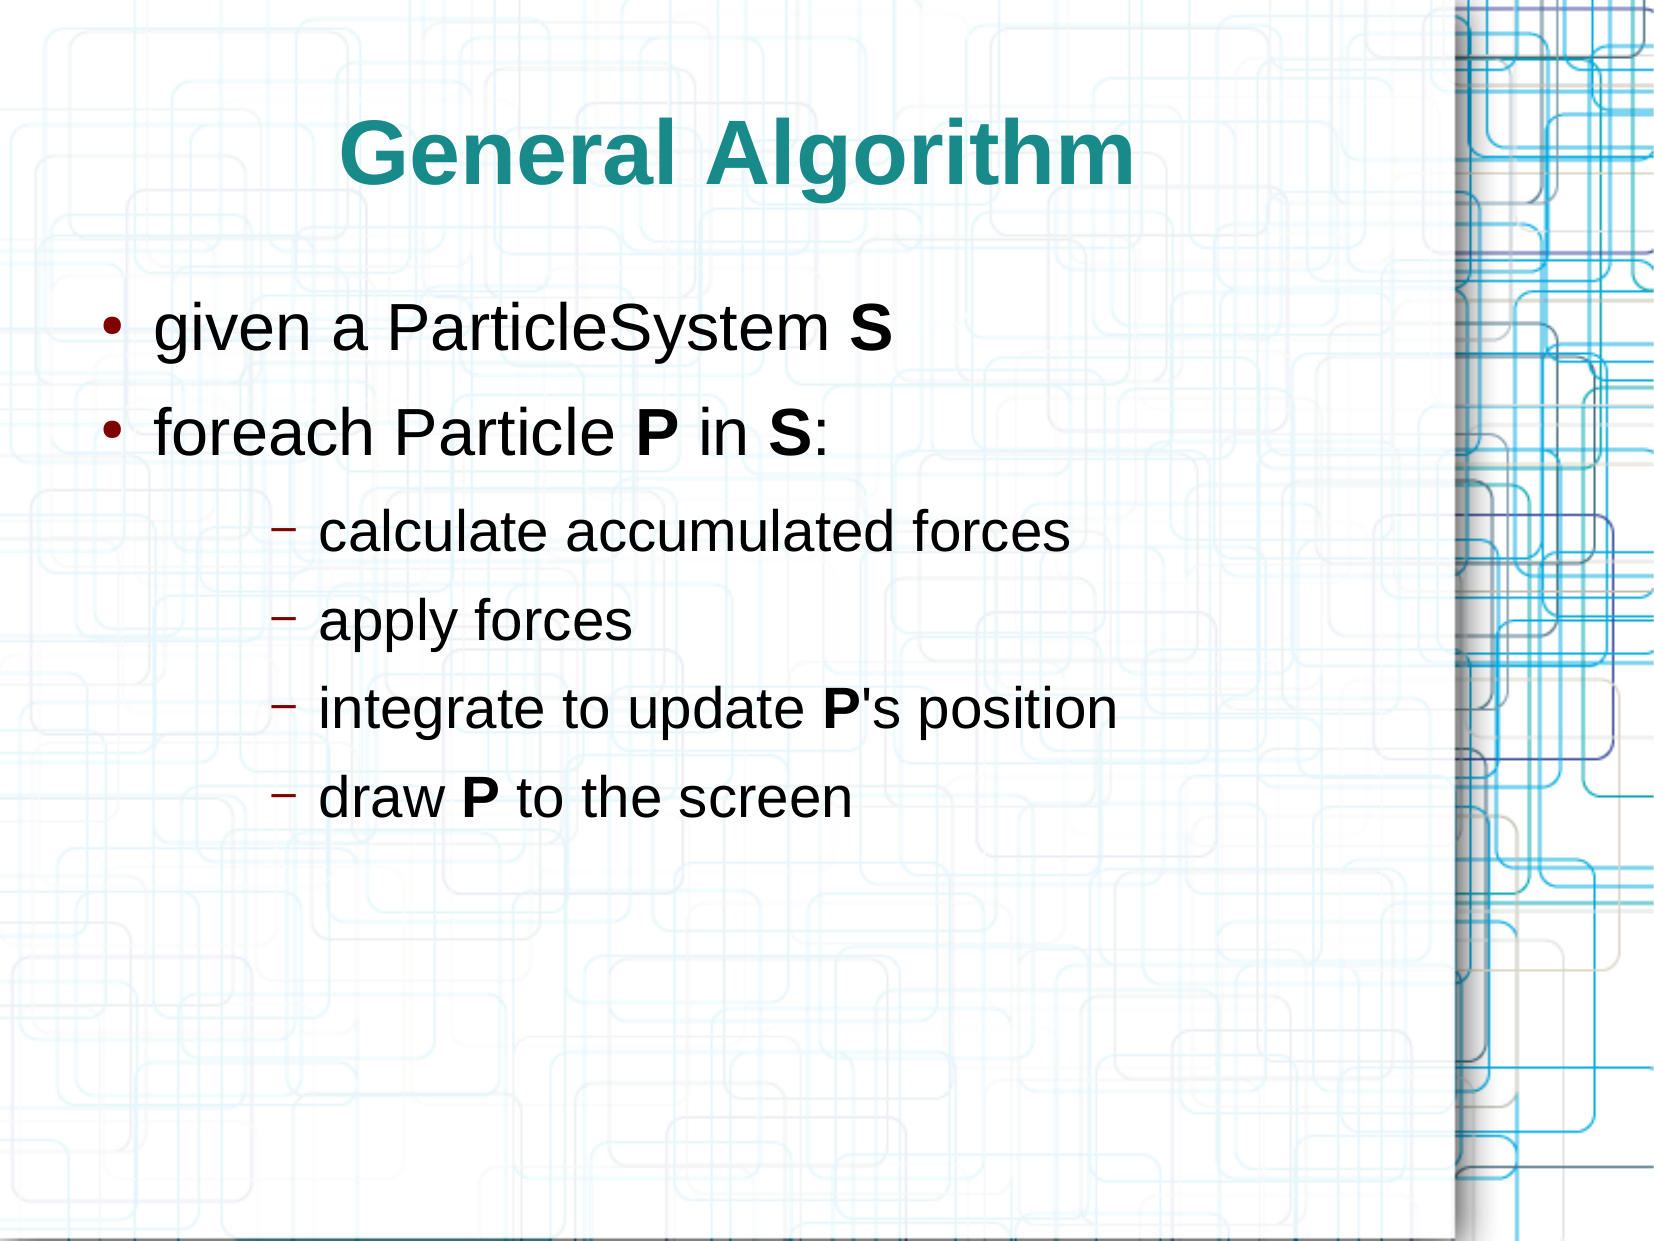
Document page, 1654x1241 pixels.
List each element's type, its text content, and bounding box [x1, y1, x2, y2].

picture [0, 0, 1654, 1241]
list given a ParticleSystem S foreach Particle P in S: calculate accumulated forces apply forces integrate to update P's position draw P to the screen [82, 290, 1418, 1094]
title General Algorithm [59, 49, 1418, 257]
